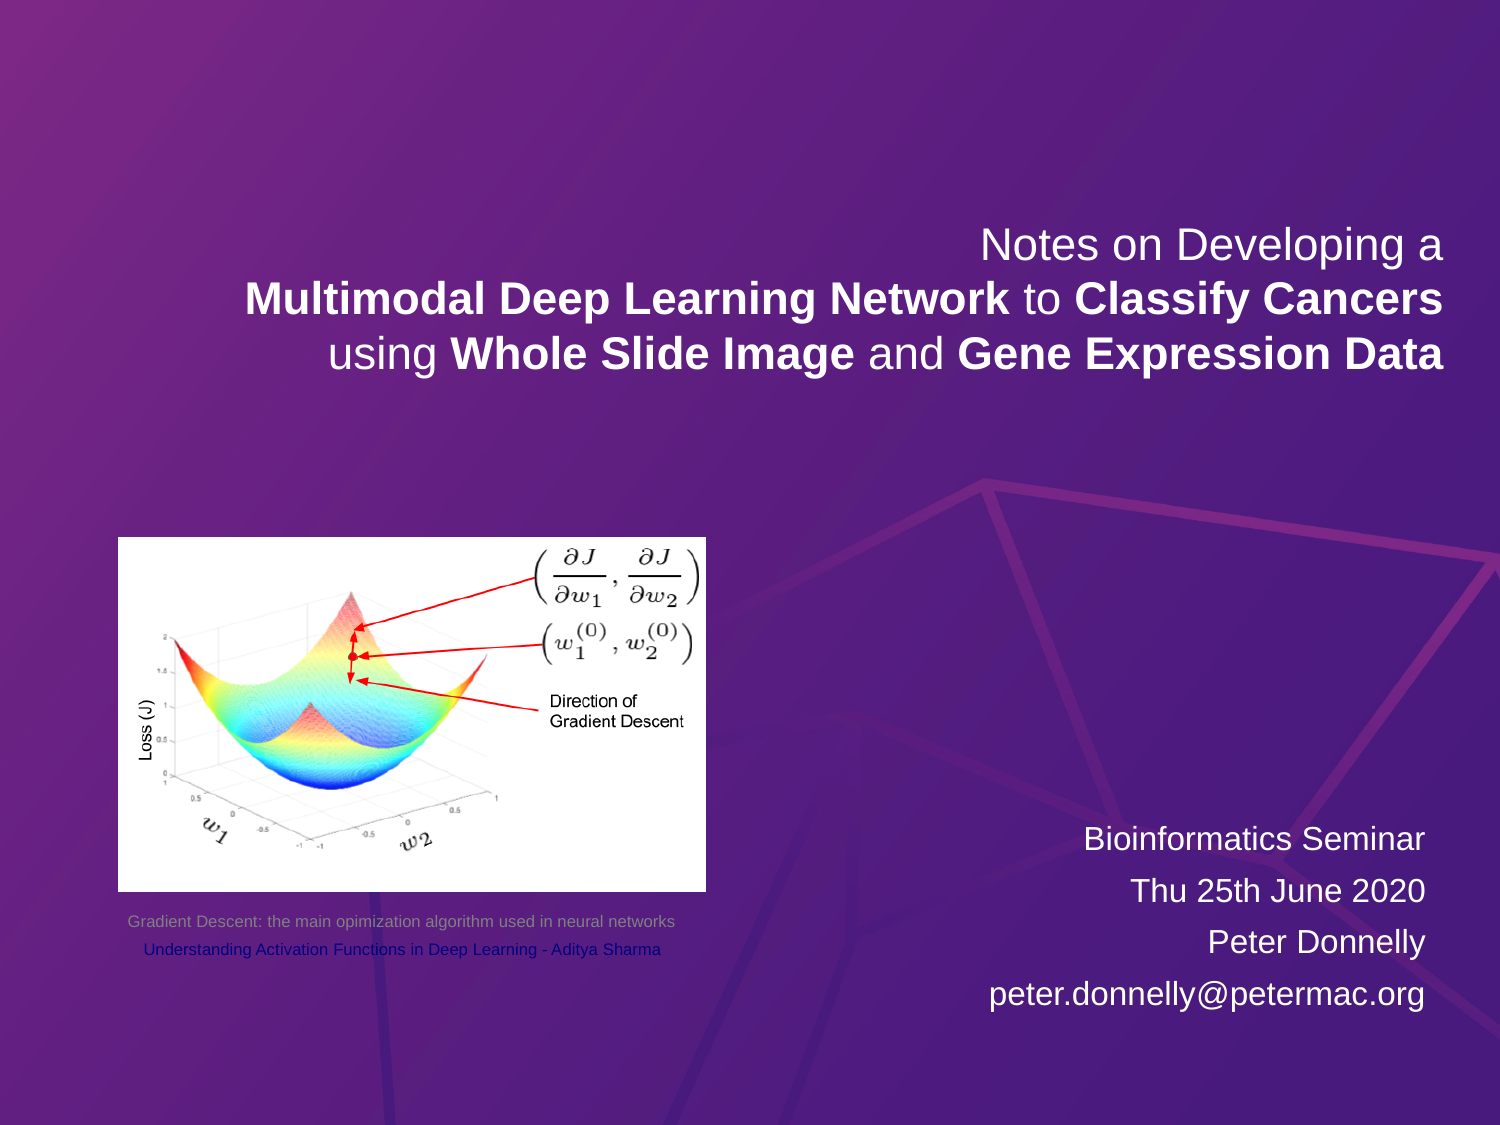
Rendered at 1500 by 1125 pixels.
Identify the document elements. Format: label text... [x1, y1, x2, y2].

text_box Gradient Descent: the main opimization algorithm used in neural networks [83, 903, 721, 943]
picture [0, 0, 1500, 1125]
title Notes on Developing a Multimodal Deep Learning Network to Classify Cancers using Whole Slide Image and Gene Expression Data [17, 206, 1459, 420]
text_box Bioinformatics Seminar Thu 25th June 2020 Peter Donnelly peter.donnelly@petermac.org [814, 820, 1441, 1063]
text_box Understanding Activation Functions in Deep Learning - Aditya Sharma [124, 933, 686, 973]
